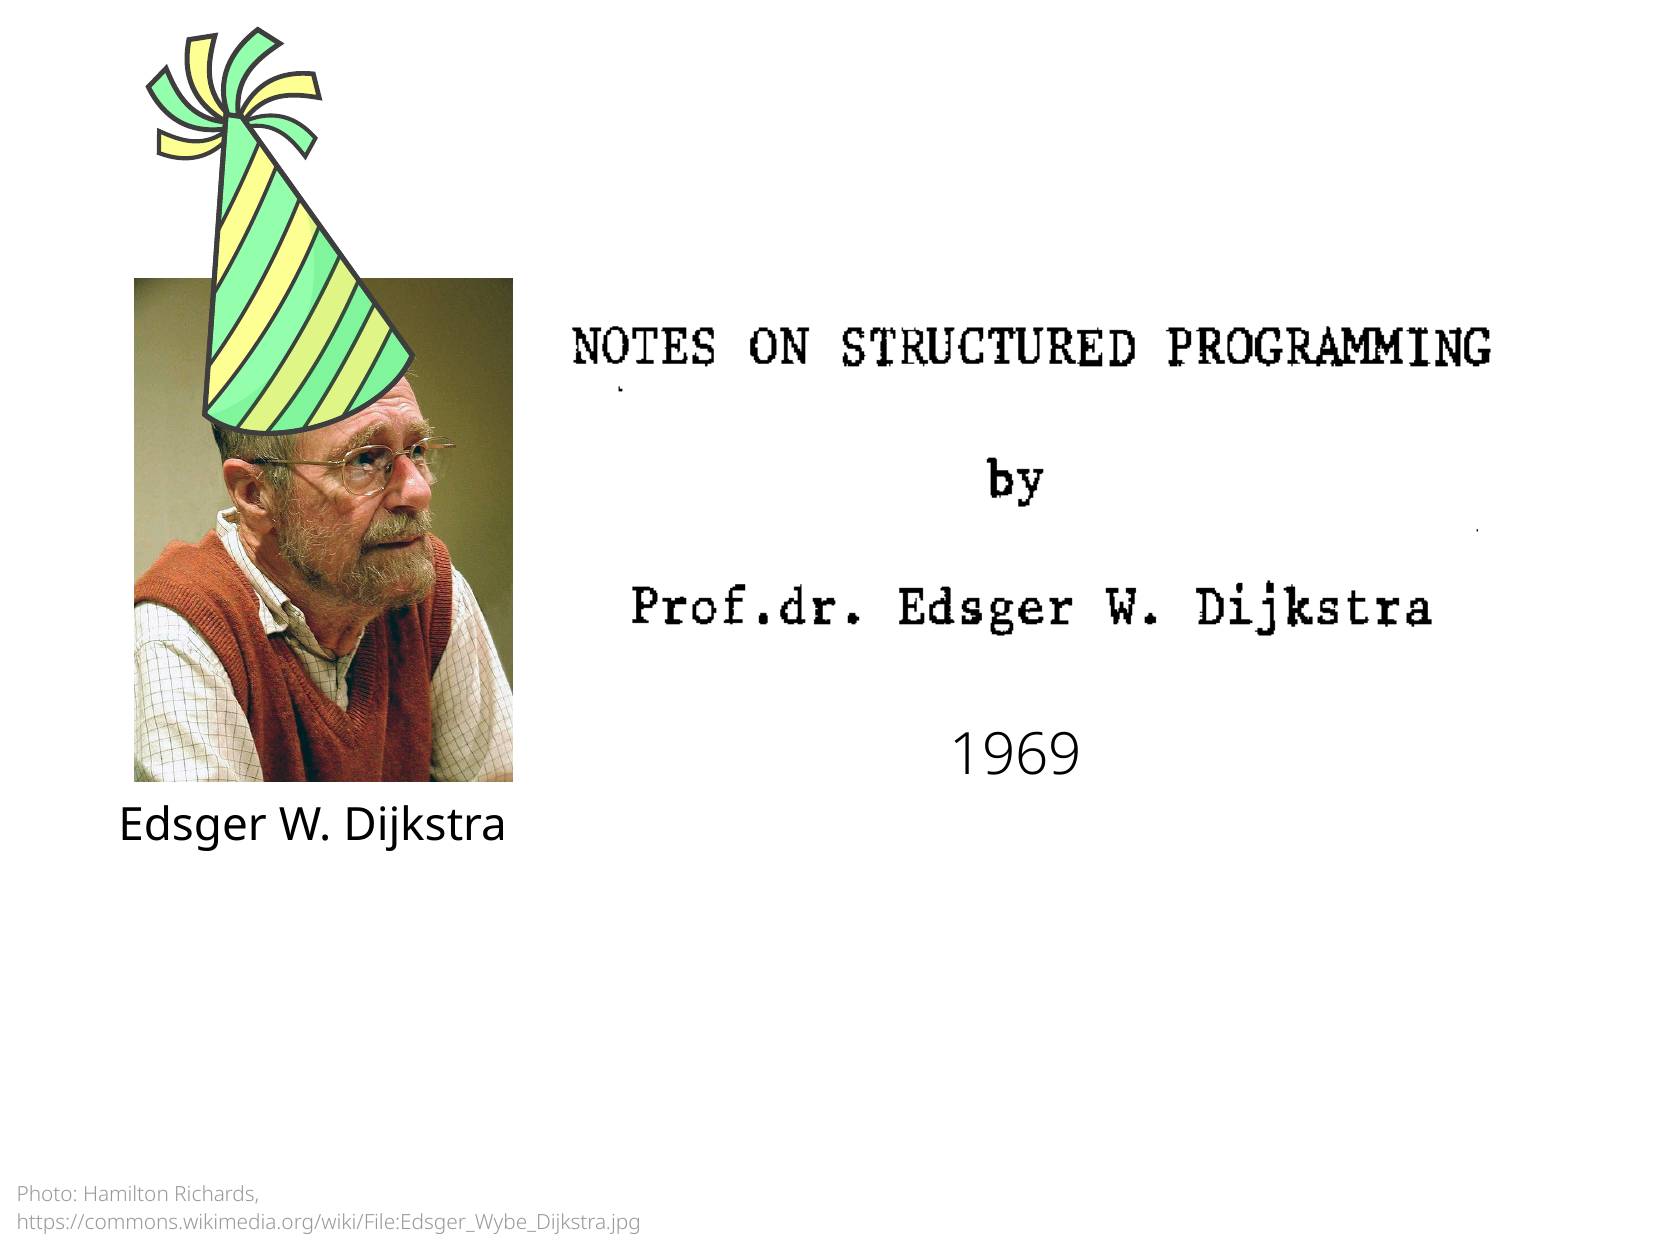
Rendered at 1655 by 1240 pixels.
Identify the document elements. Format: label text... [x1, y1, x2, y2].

picture [106, 1, 513, 783]
text_box 1969 [934, 704, 1109, 820]
picture [516, 260, 1557, 707]
text_box Edsger W. Dijkstra [103, 784, 556, 911]
text_box Photo: Hamilton Richards, https://commons.wikimedia.org/wiki/File:Edsger_Wybe_Dijkstra.jpg [1, 1171, 841, 1240]
